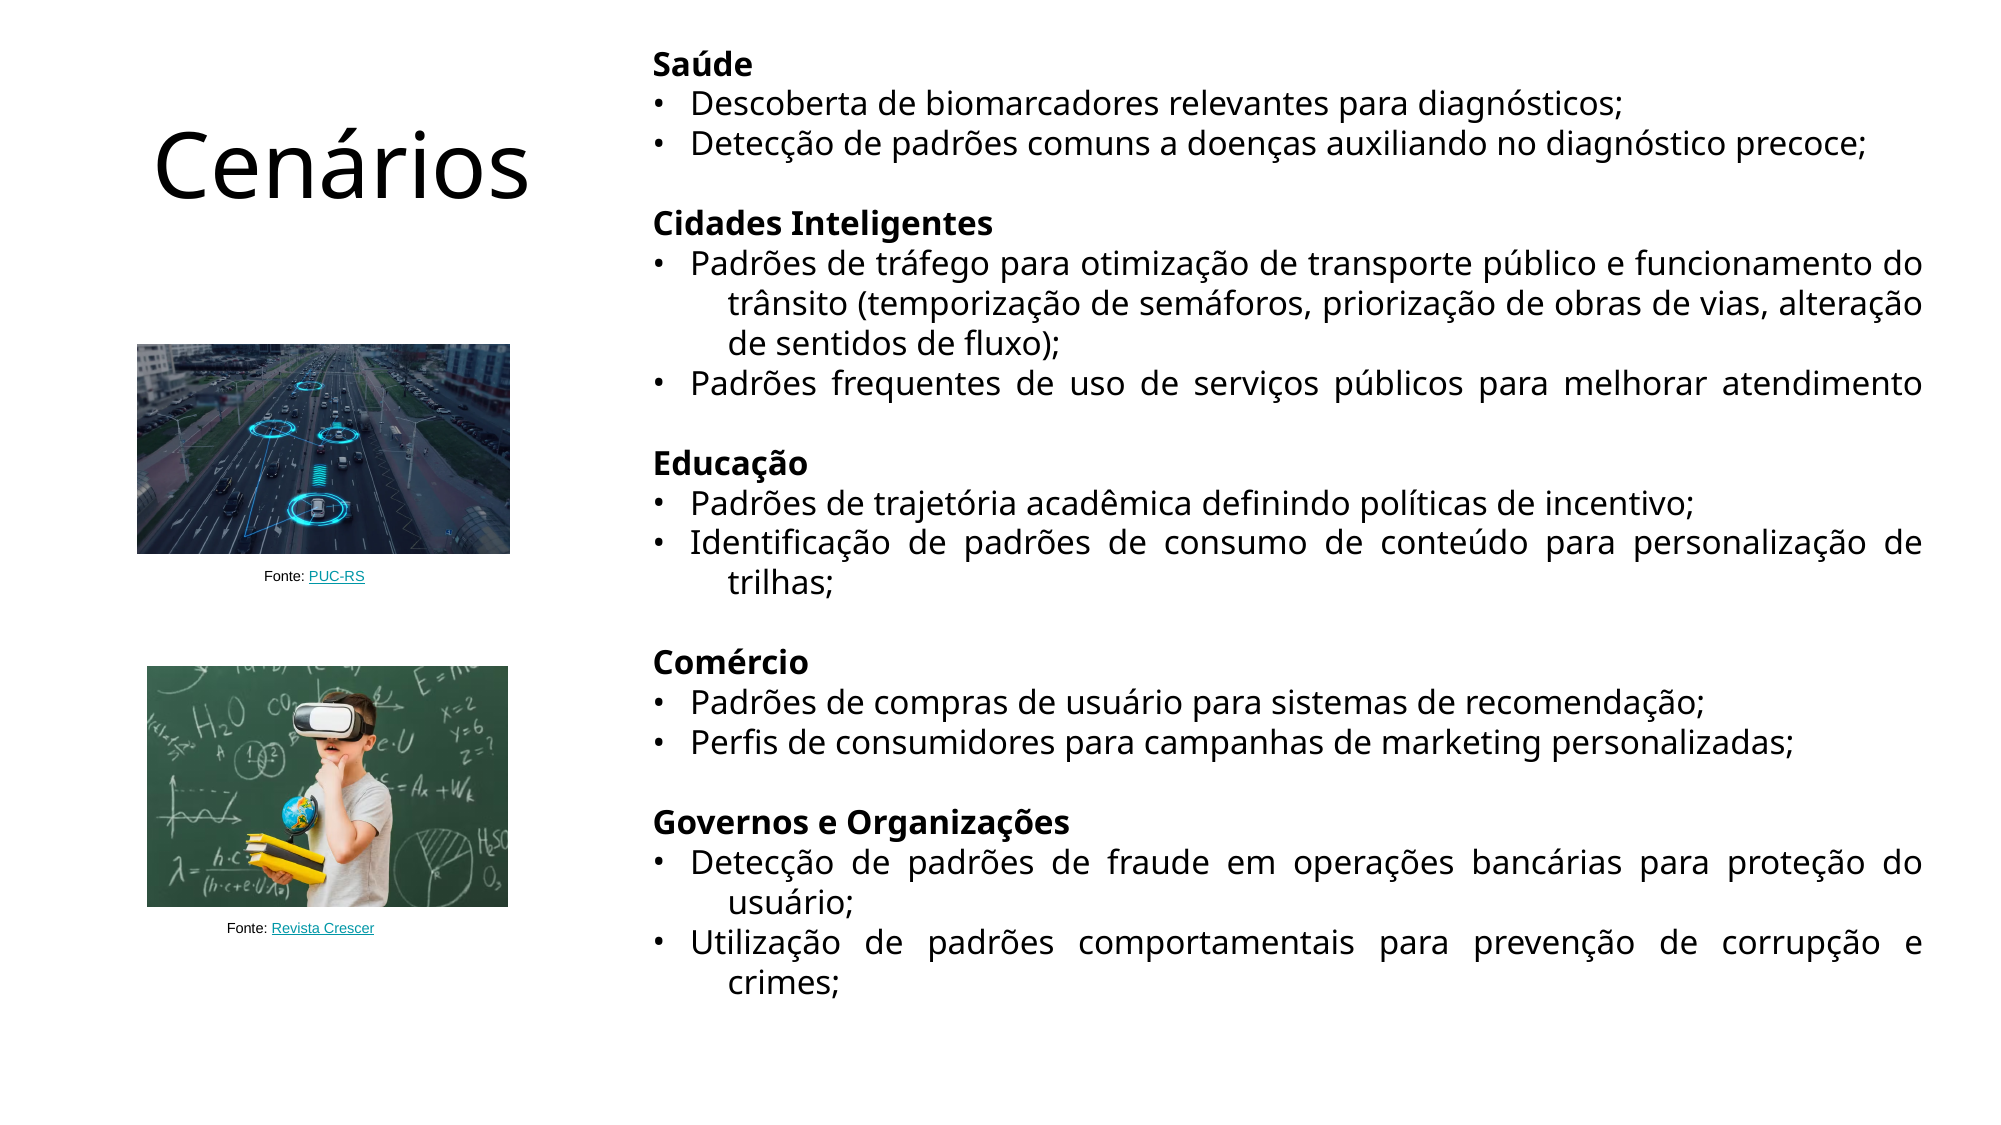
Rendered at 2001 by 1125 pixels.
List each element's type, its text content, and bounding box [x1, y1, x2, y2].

text_box Fonte: Revista Crescer [211, 866, 662, 945]
text_box Saúde Descoberta de biomarcadores relevantes para diagnósticos; Detecção de padrões comuns a doenças auxiliando no diagnóstico precoce; Cidades Inteligentes Padrões de tráfego para otimização de transporte público e funcionamento do trânsito (temporização de semáforos, priorização de obras de vias, alteração de sentidos de fluxo); Padrões frequentes de uso de serviços públicos para melhorar atendimento Educação Padrões de trajetória acadêmica definindo políticas de incentivo; Identificação de padrões de consumo de conteúdo para personalização de trilhas; Comércio Padrões de compras de usuário para sistemas de recomendação; Perfis de consumidores para campanhas de marketing personalizadas; Governos e Organizações Detecção de padrões de fraude em operações bancárias para proteção do usuário; Utilização de padrões comportamentais para prevenção de corrupção e crimes; [637, 35, 1941, 1101]
picture [147, 666, 508, 907]
picture [137, 344, 510, 554]
text_box Fonte: PUC-RS [249, 514, 700, 594]
title Cenários [137, 59, 637, 278]
